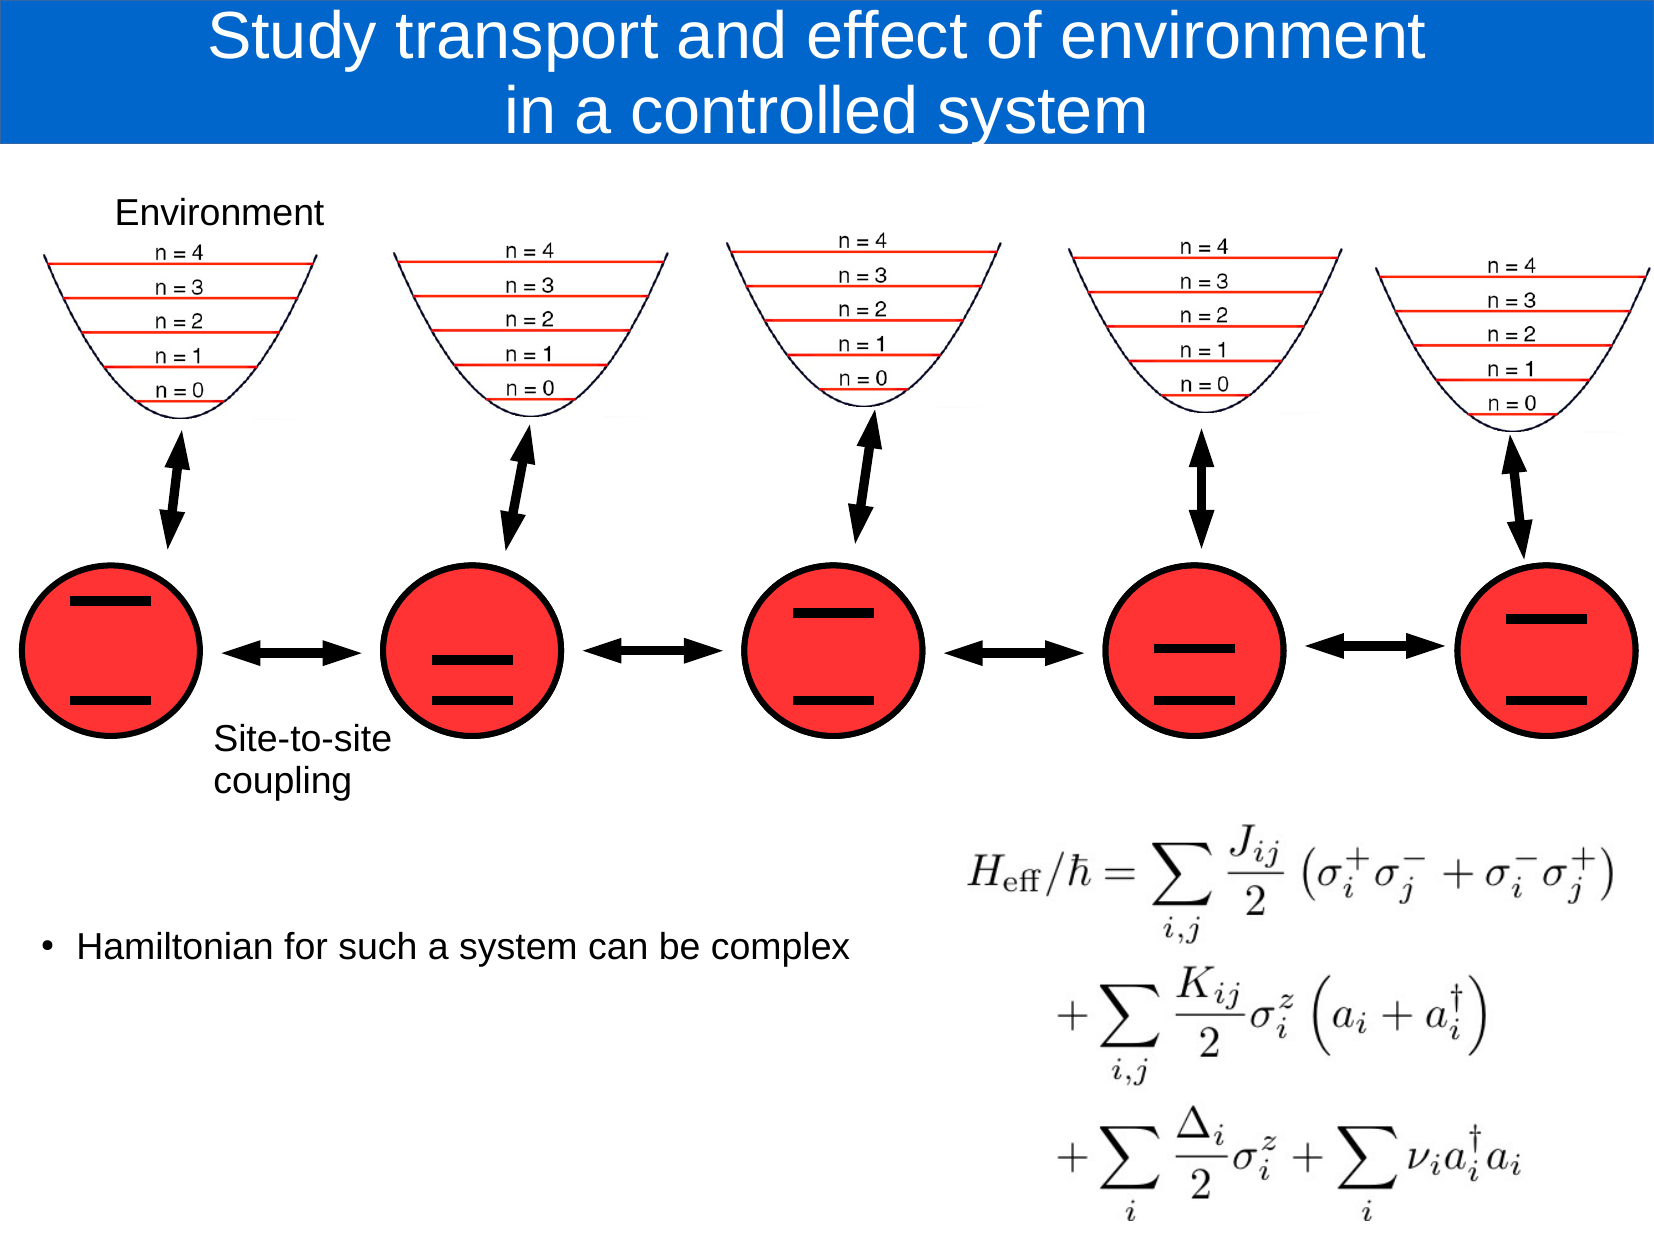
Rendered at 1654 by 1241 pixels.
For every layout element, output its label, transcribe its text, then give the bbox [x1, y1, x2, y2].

text_box [744, 565, 923, 736]
text_box [21, 565, 200, 736]
picture [723, 231, 1005, 410]
picture [40, 243, 321, 422]
picture [390, 241, 672, 420]
text_box [1105, 565, 1284, 736]
title Study transport and effect of environment in a controlled system [0, 0, 1654, 148]
text_box Site-to-site coupling [198, 710, 408, 810]
text_box Hamiltonian for such a system can be complex [26, 918, 866, 1060]
picture [967, 823, 1614, 1221]
text_box Environment [99, 184, 340, 242]
text_box [1457, 565, 1636, 736]
picture [1065, 237, 1346, 416]
text_box [383, 565, 562, 736]
picture [1372, 256, 1654, 435]
